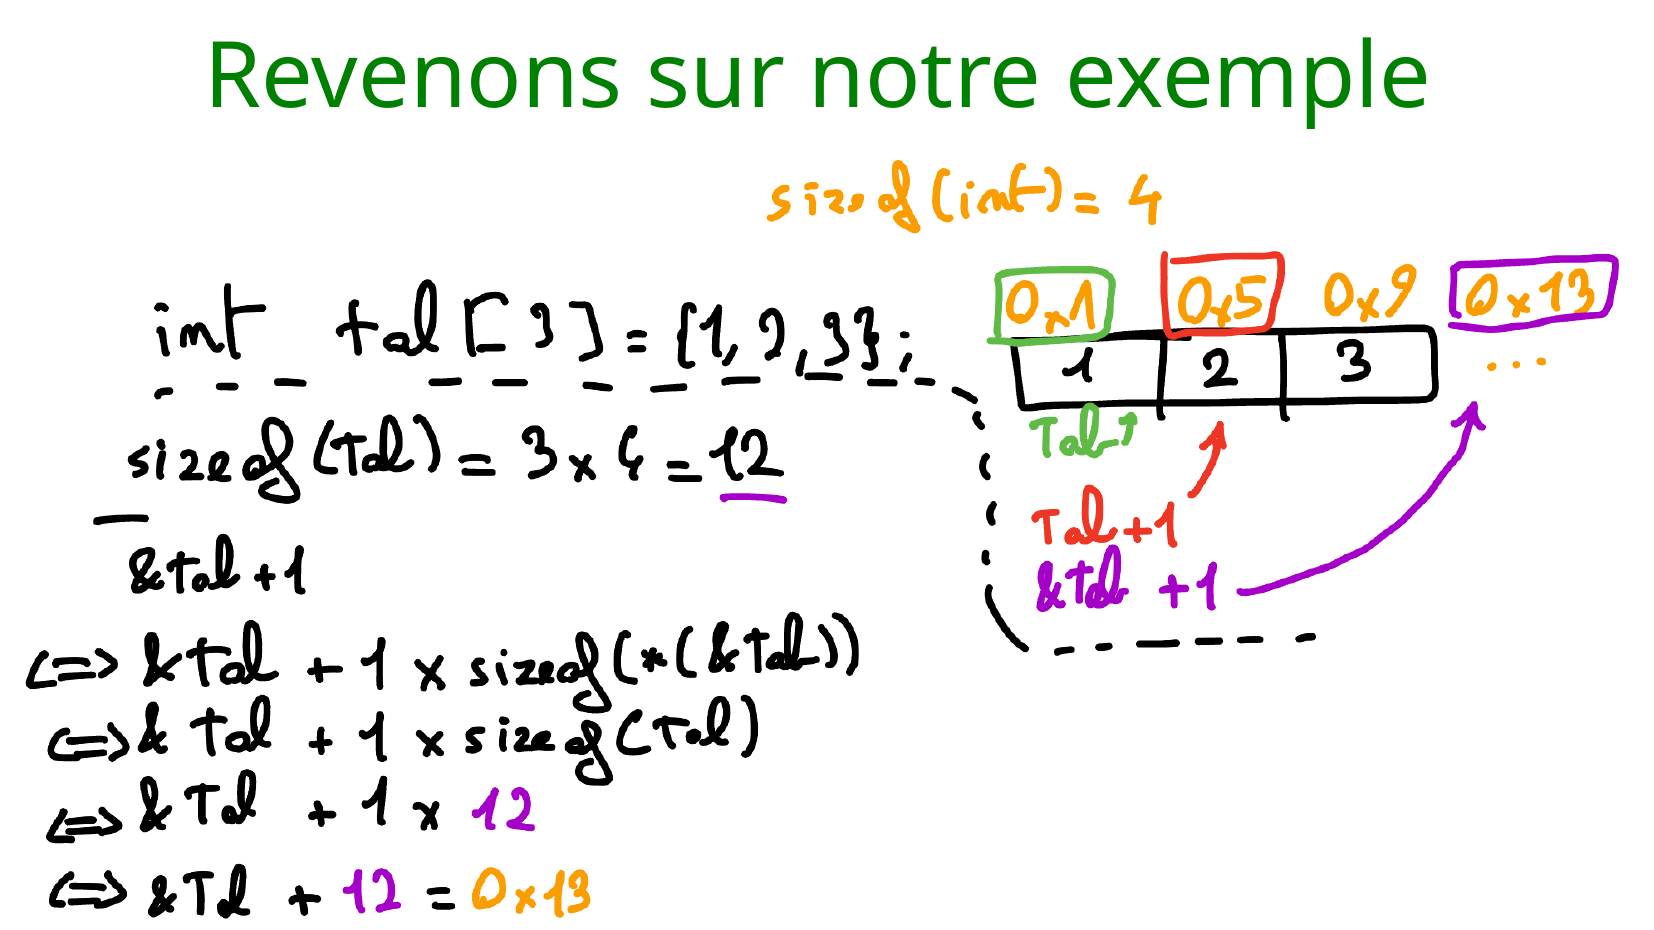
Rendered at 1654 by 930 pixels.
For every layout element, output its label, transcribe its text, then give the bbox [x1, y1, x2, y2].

picture [0, 160, 1653, 930]
title Revenons sur notre exemple [75, 0, 1563, 151]
